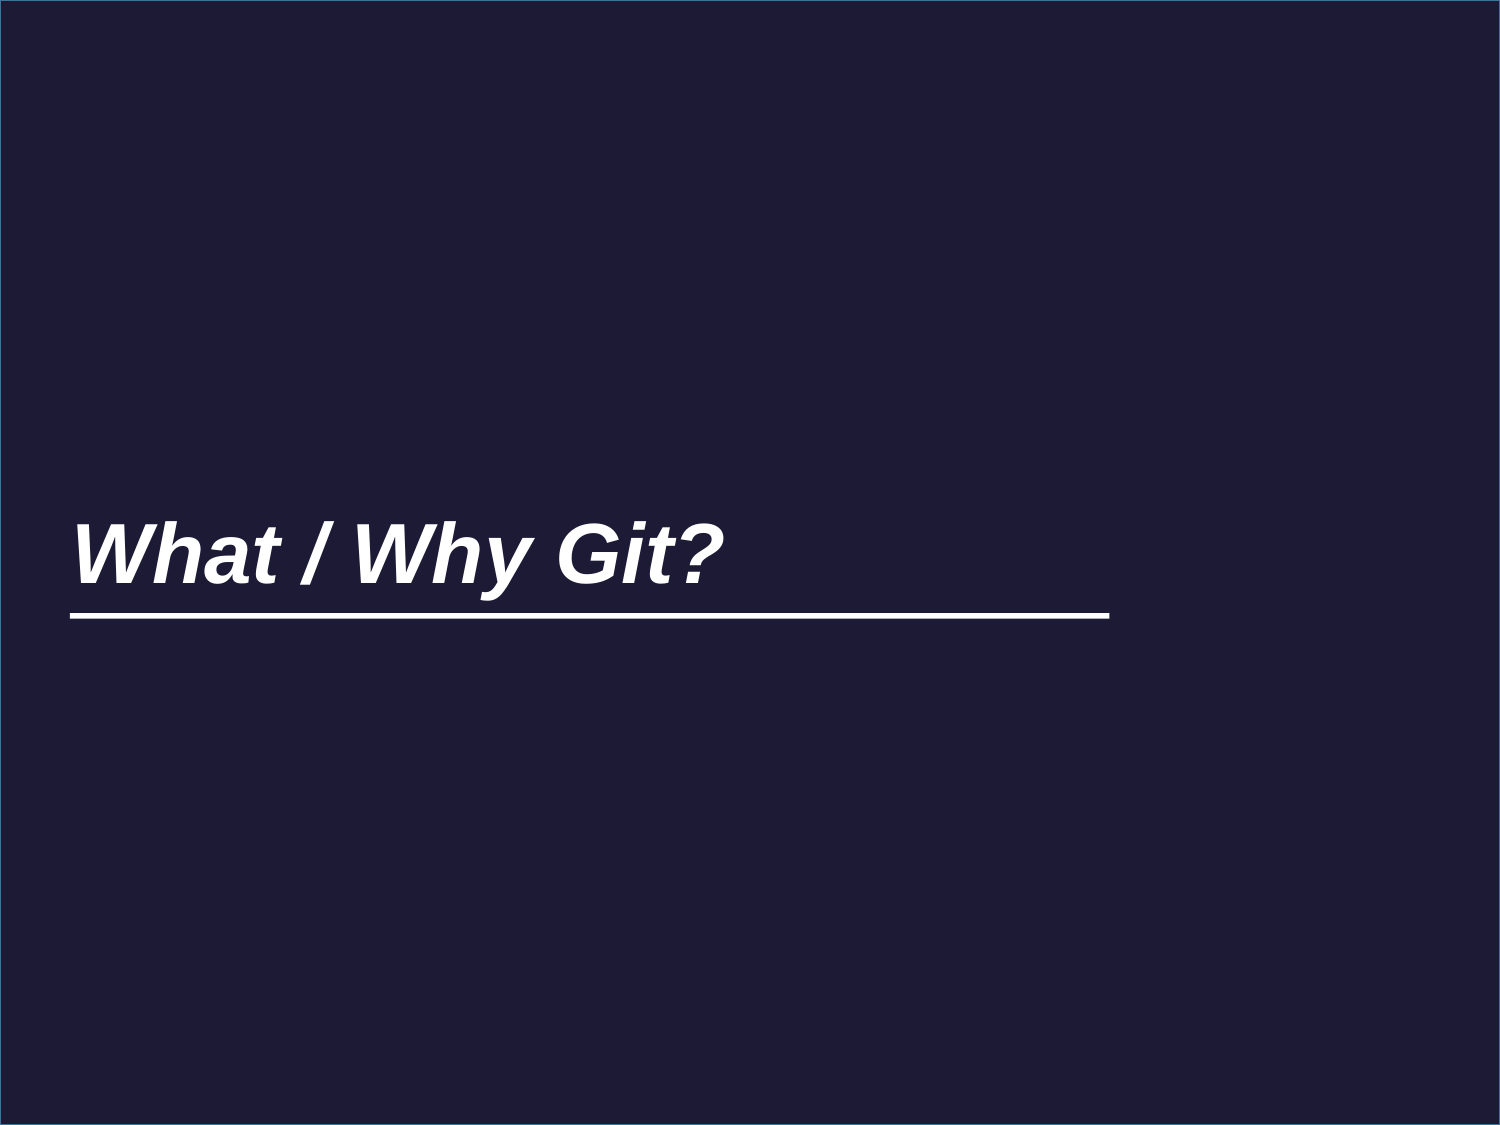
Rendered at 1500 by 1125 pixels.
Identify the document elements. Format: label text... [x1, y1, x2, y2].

title What / Why Git? [64, 484, 1415, 628]
